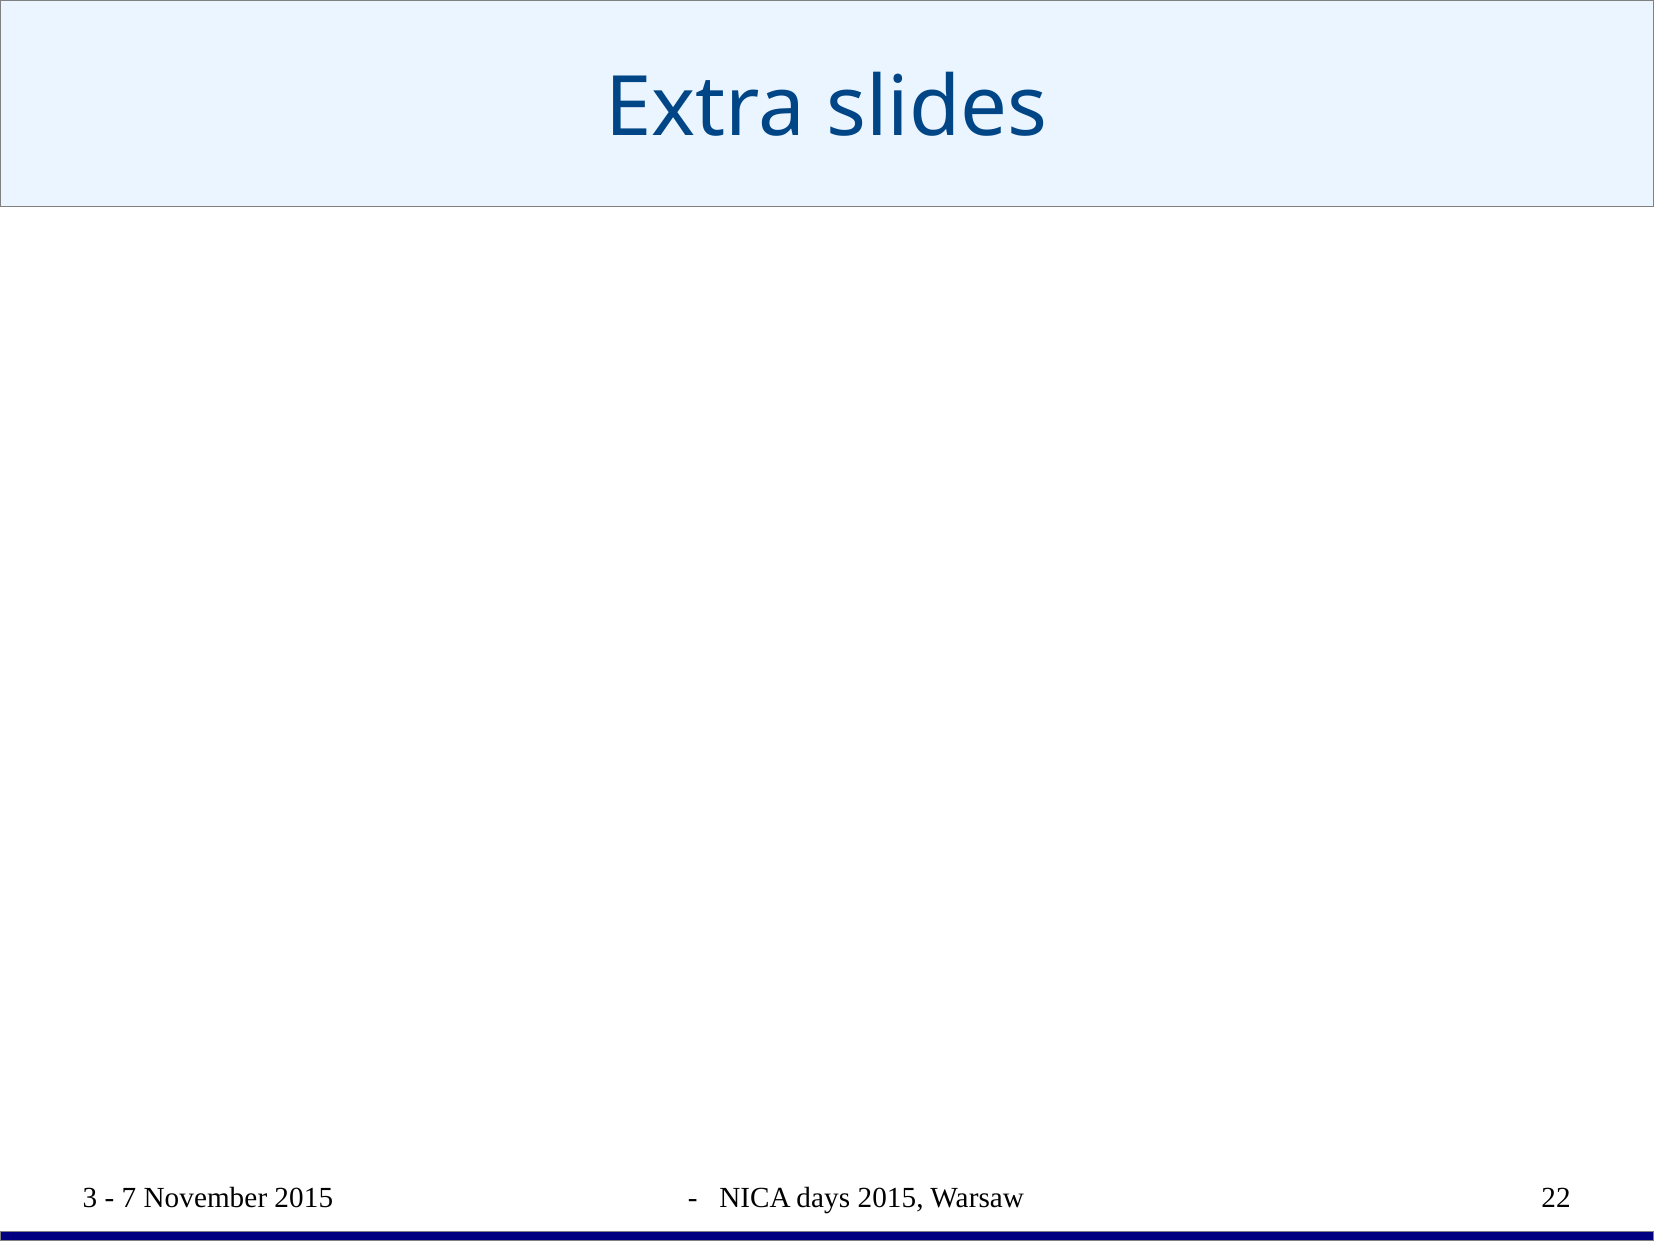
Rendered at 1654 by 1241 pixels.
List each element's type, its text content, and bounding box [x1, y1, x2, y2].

title Extra slides [82, 29, 1571, 178]
